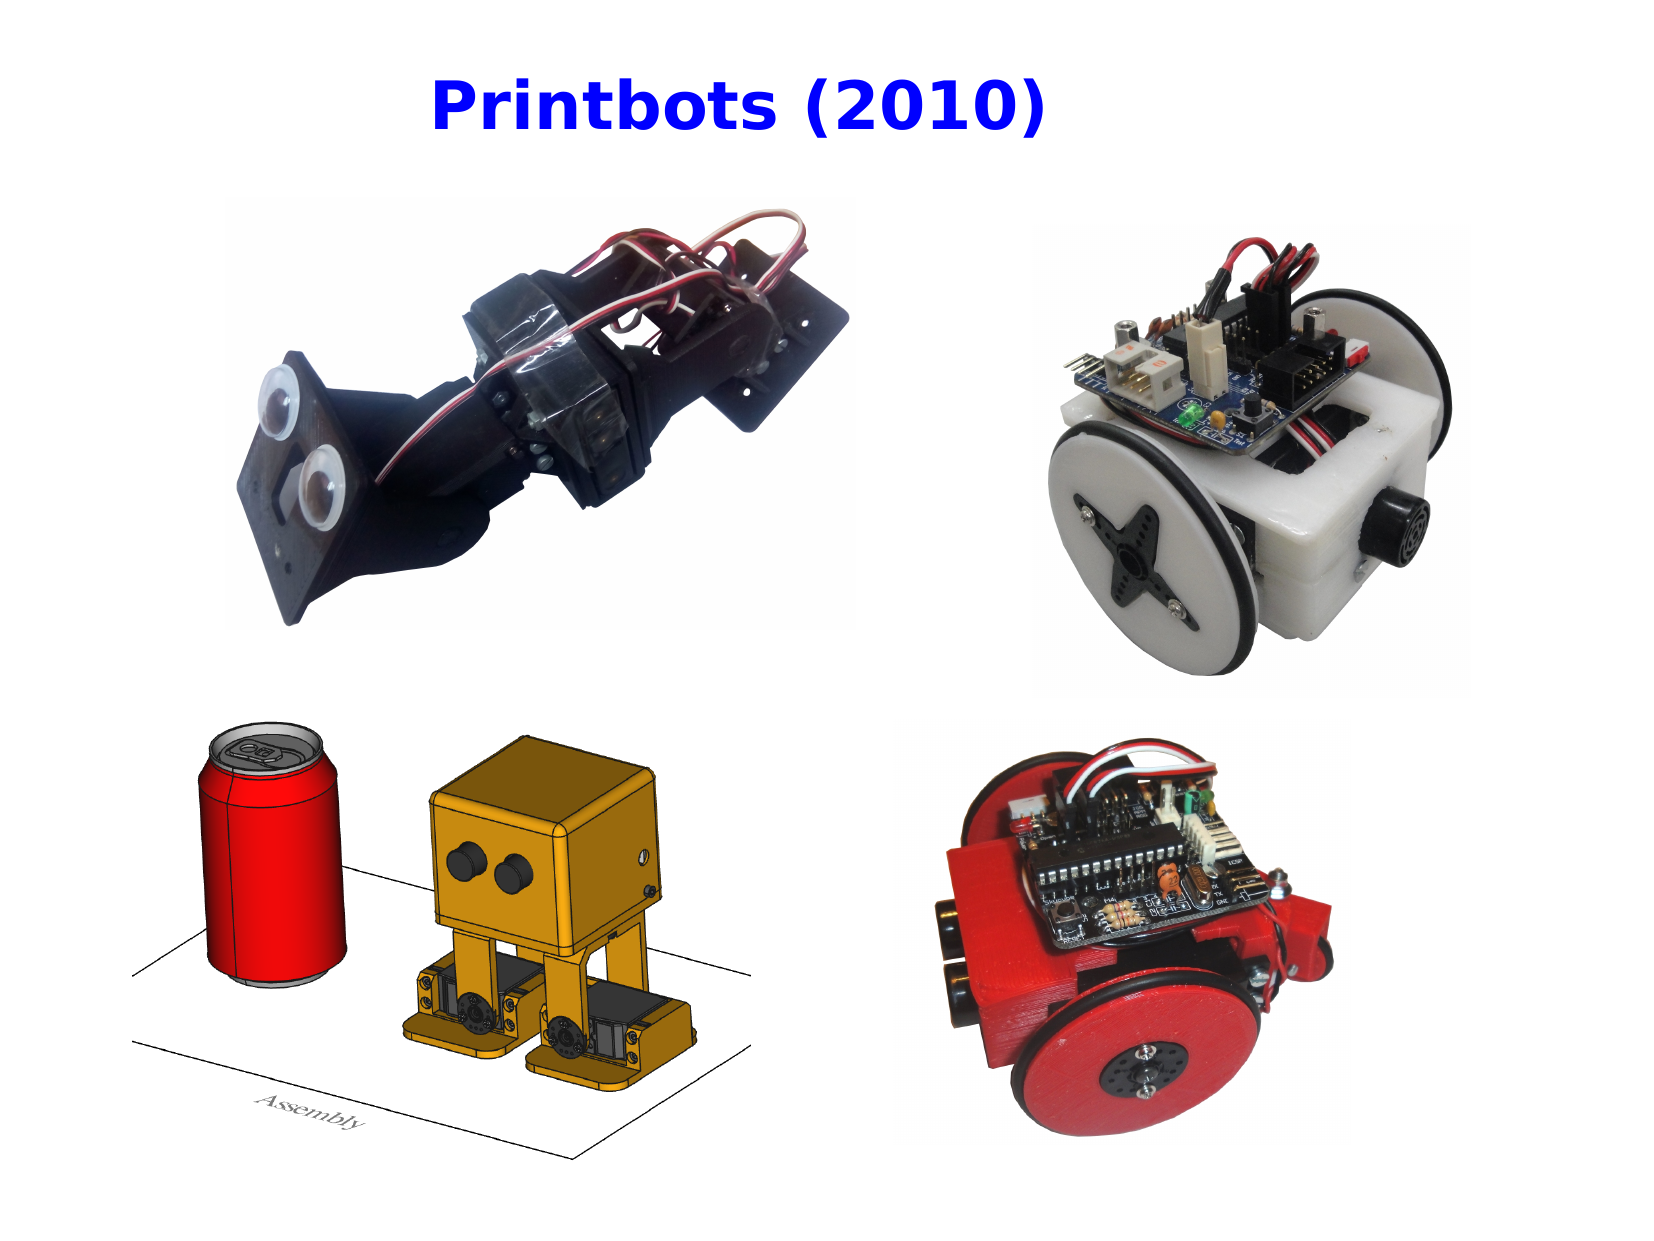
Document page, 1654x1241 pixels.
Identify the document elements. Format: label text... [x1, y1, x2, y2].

picture [893, 719, 1351, 1145]
picture [1032, 224, 1471, 698]
picture [132, 197, 856, 1200]
text_box Printbots (2010) [415, 60, 1066, 153]
